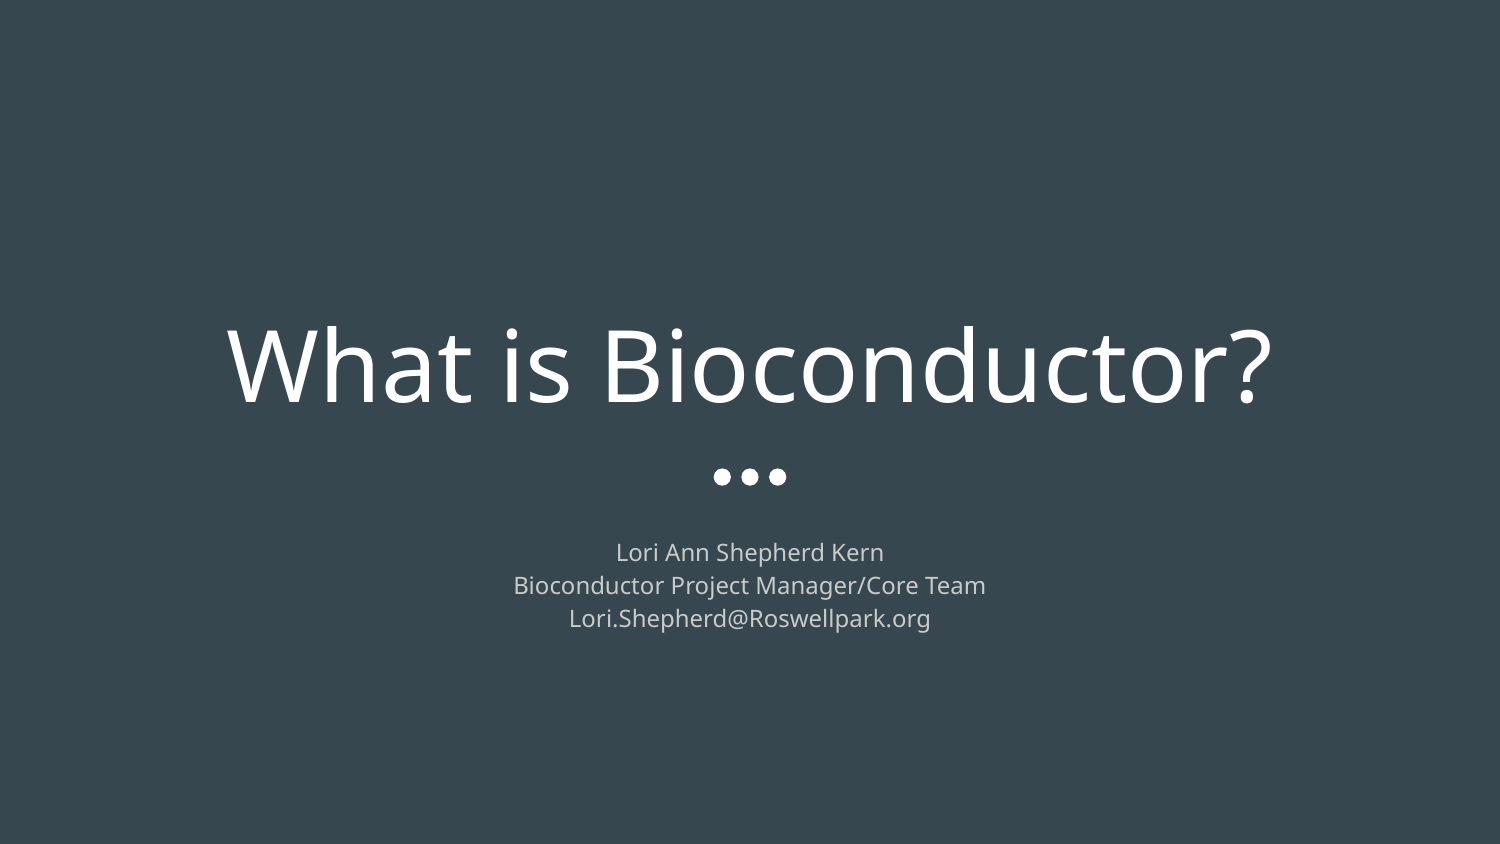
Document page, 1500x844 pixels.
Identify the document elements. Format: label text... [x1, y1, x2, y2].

subtitle Lori Ann Shepherd Kern Bioconductor Project Manager/Core Team Lori.Shepherd@Roswellpark.org [110, 520, 1390, 651]
title What is Bioconductor? [110, 162, 1390, 447]
